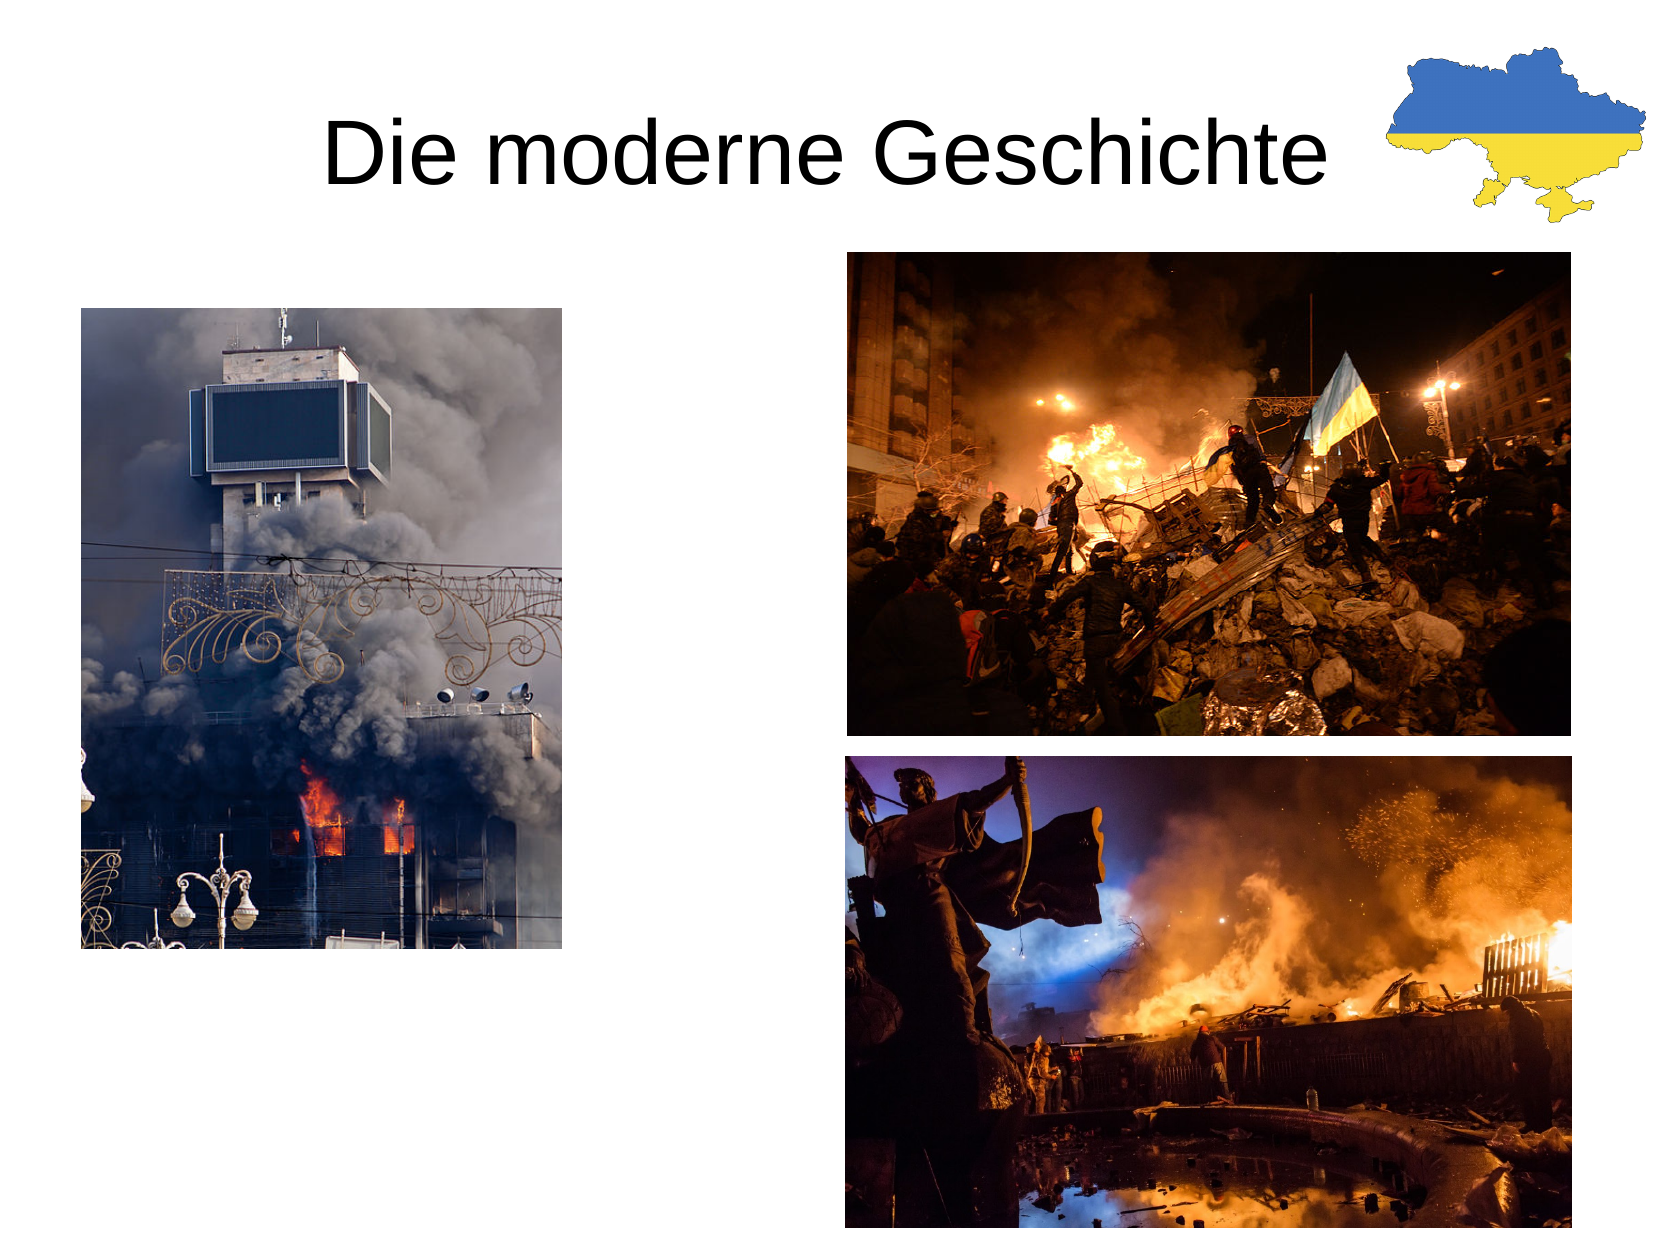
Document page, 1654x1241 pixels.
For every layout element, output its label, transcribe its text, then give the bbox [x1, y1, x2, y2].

list [845, 290, 1572, 756]
picture [847, 0, 1653, 736]
picture [845, 756, 1572, 1228]
picture [81, 308, 562, 949]
title Die moderne Geschichte [82, 49, 1380, 257]
